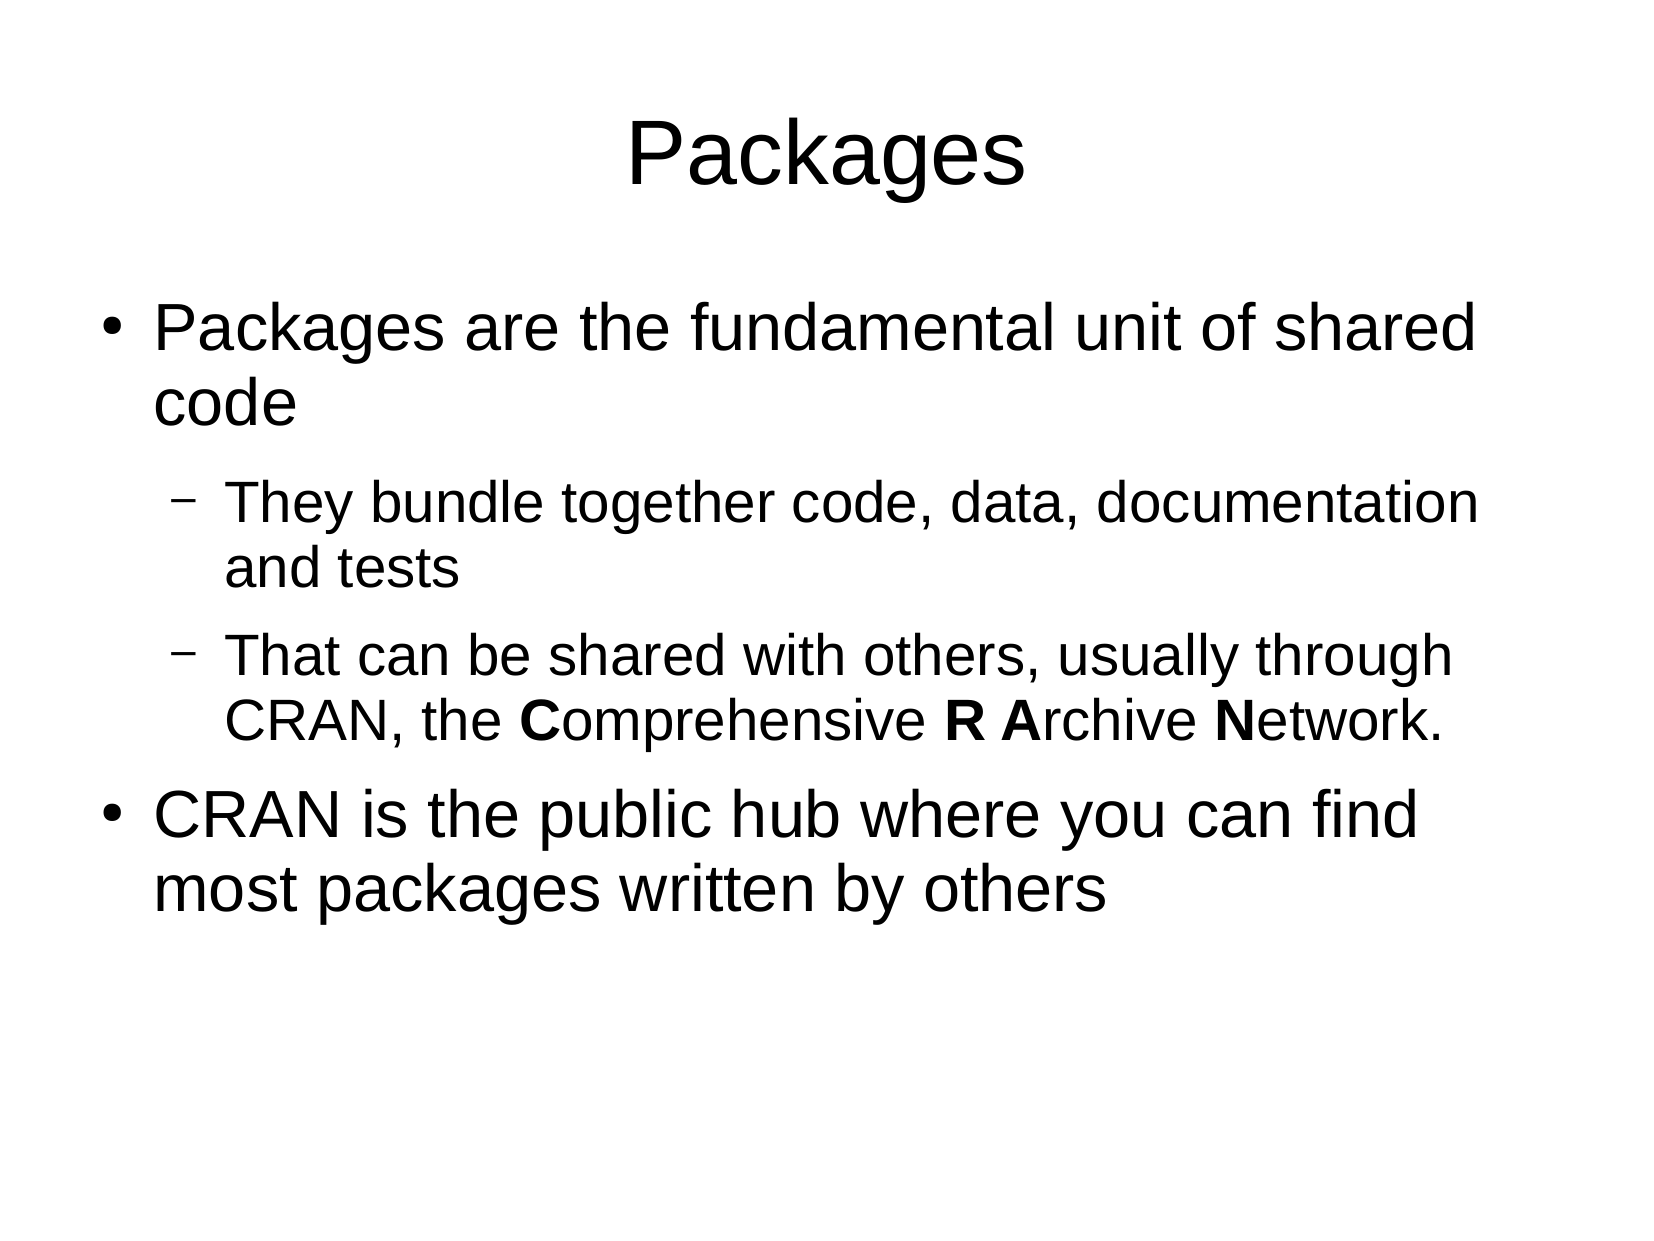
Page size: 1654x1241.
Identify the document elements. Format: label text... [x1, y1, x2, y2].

title Packages [82, 49, 1571, 257]
list Packages are the fundamental unit of shared code They bundle together code, data, documentation and tests That can be shared with others, usually through CRAN, the Comprehensive R Archive Network. CRAN is the public hub where you can find most packages written by others [82, 290, 1571, 1010]
